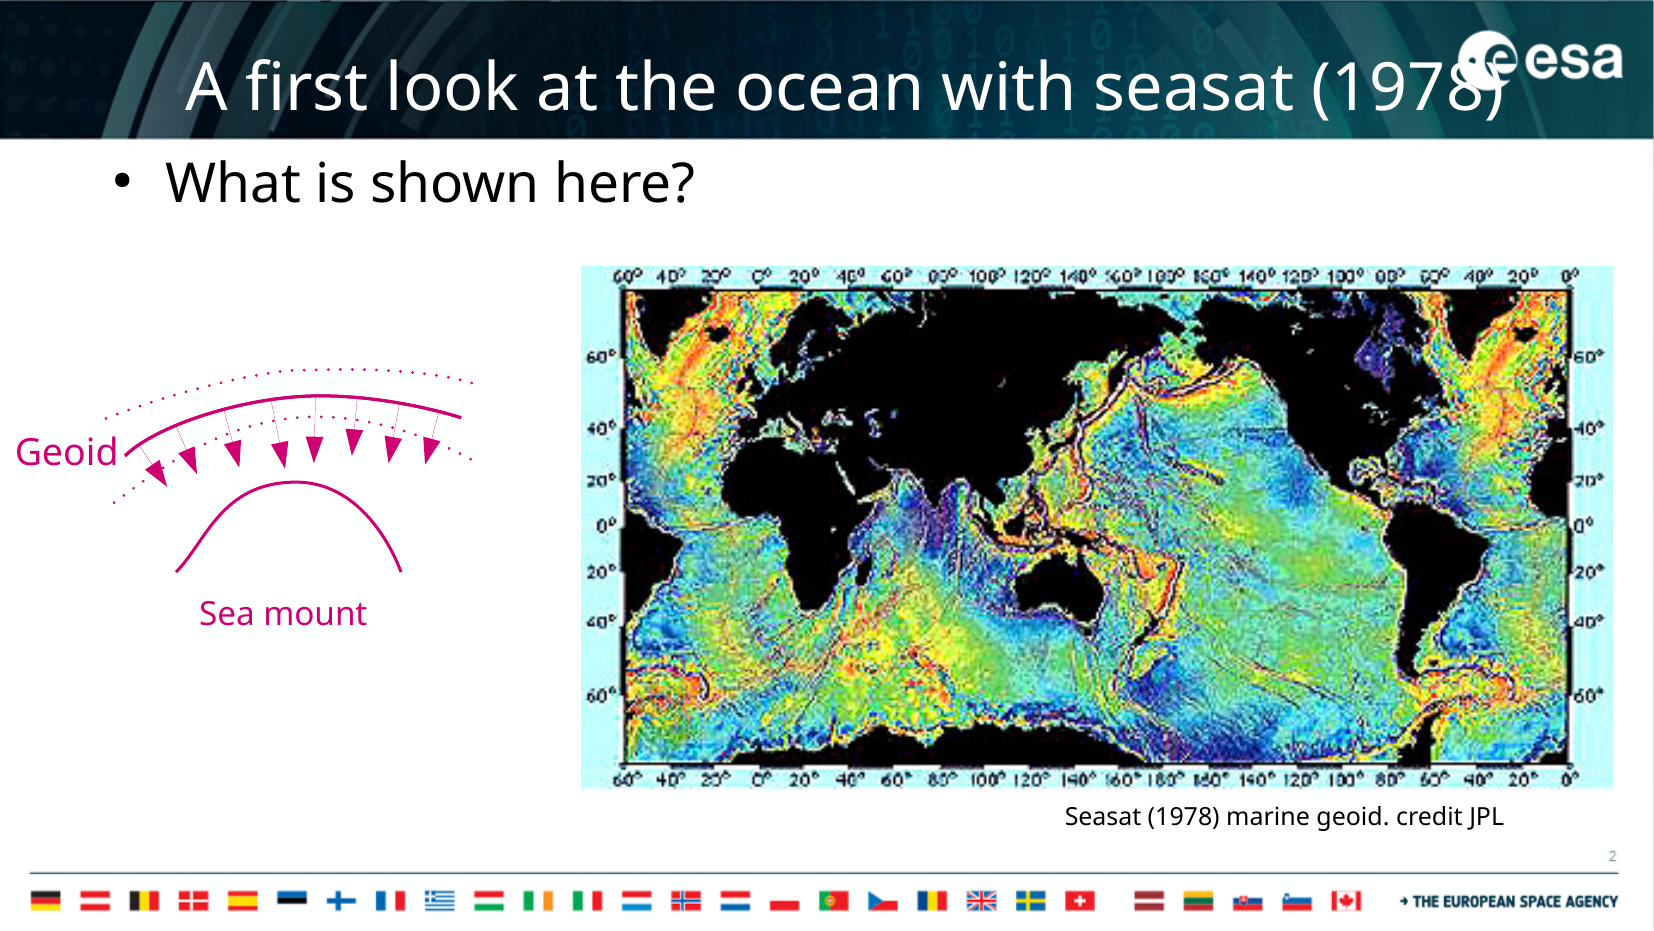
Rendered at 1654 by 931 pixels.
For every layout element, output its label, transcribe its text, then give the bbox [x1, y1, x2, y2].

text_box Geoid [141, 418, 286, 487]
title A first look at the ocean with seasat (1978) [78, 0, 1613, 173]
text_box Geoid [0, 418, 188, 487]
picture [225, 402, 274, 418]
list What is shown here? [94, 144, 1436, 343]
text_box Geoid [275, 418, 286, 442]
picture [204, 412, 225, 418]
text_box Seasat (1978) marine geoid. credit JPL [1050, 792, 1613, 867]
picture [0, 0, 1654, 931]
text_box Sea mount [184, 582, 425, 643]
